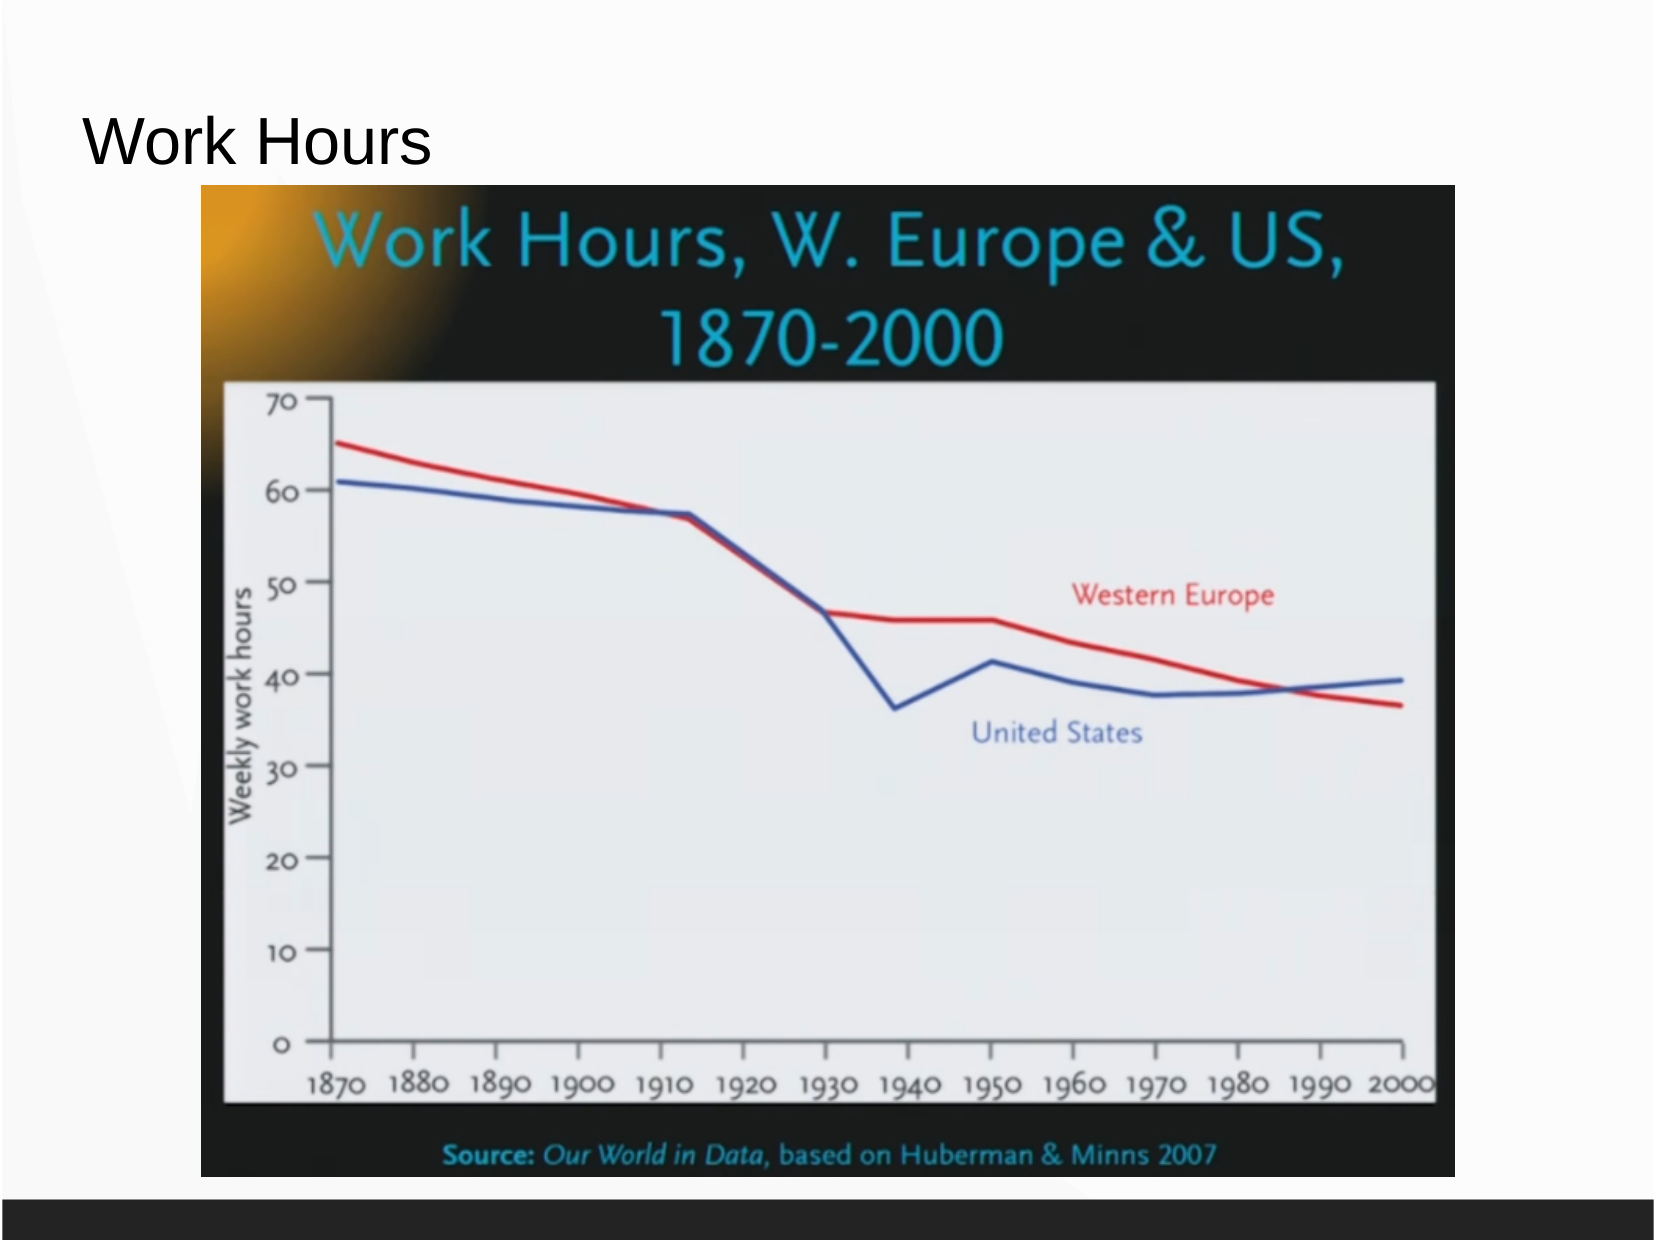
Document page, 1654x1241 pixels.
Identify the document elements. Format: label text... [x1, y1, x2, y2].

picture [2, 0, 1654, 1241]
title Work Hours [82, 45, 1571, 238]
